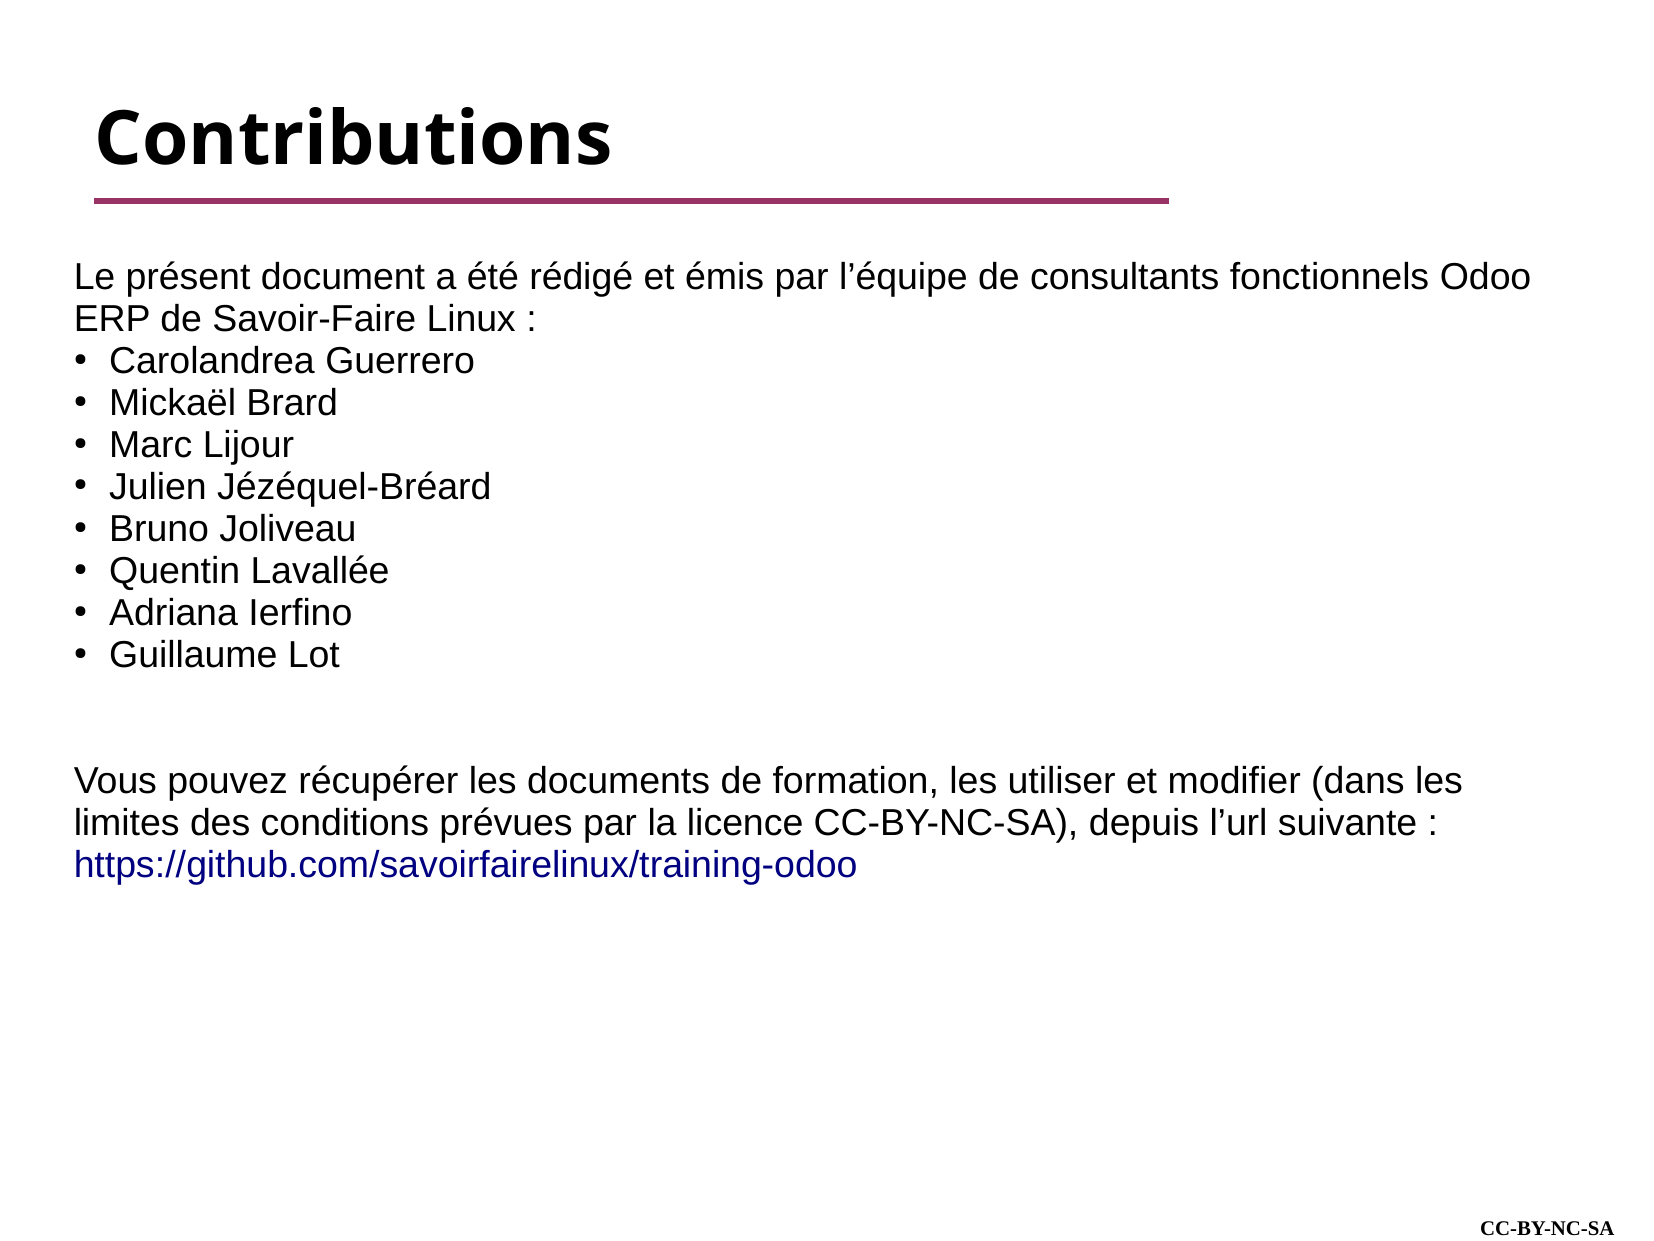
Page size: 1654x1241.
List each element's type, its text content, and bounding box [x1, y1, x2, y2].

title Contributions [94, 31, 1571, 239]
text_box Le présent document a été rédigé et émis par l’équipe de consultants fonctionnels Odoo ERP de Savoir-Faire Linux : Carolandrea Guerrero Mickaël Brard Marc Lijour Julien Jézéquel-Bréard Bruno Joliveau Quentin Lavallée Adriana Ierfino Guillaume Lot Vous pouvez récupérer les documents de formation, les utiliser et modifier (dans les limites des conditions prévues par la licence CC-BY-NC-SA), depuis l’url suivante : https://github.com/savoirfairelinux/training-odoo [59, 248, 1595, 1040]
